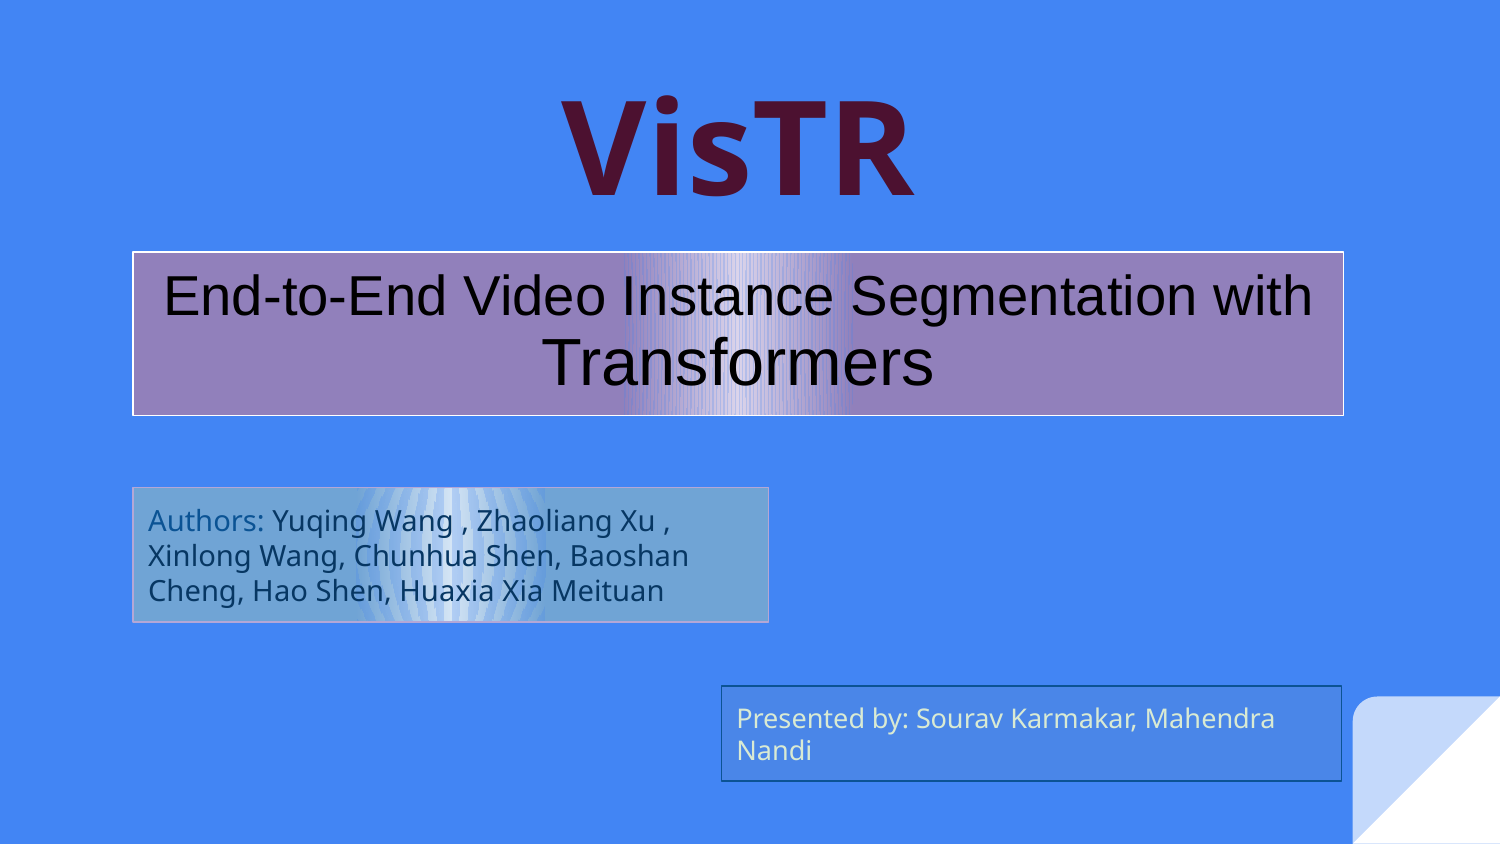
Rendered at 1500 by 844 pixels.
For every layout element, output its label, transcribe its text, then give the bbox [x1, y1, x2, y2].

subtitle End-to-End Video Instance Segmentation with Transformers [133, 252, 1344, 416]
text_box Presented by: Sourav Karmakar, Mahendra Nandi [721, 686, 1342, 782]
text_box Authors: Yuqing Wang , Zhaoliang Xu , Xinlong Wang, Chunhua Shen, Baoshan Cheng, Hao Shen, Huaxia Xia Meituan [133, 487, 769, 623]
title VisTR [64, 73, 1413, 237]
